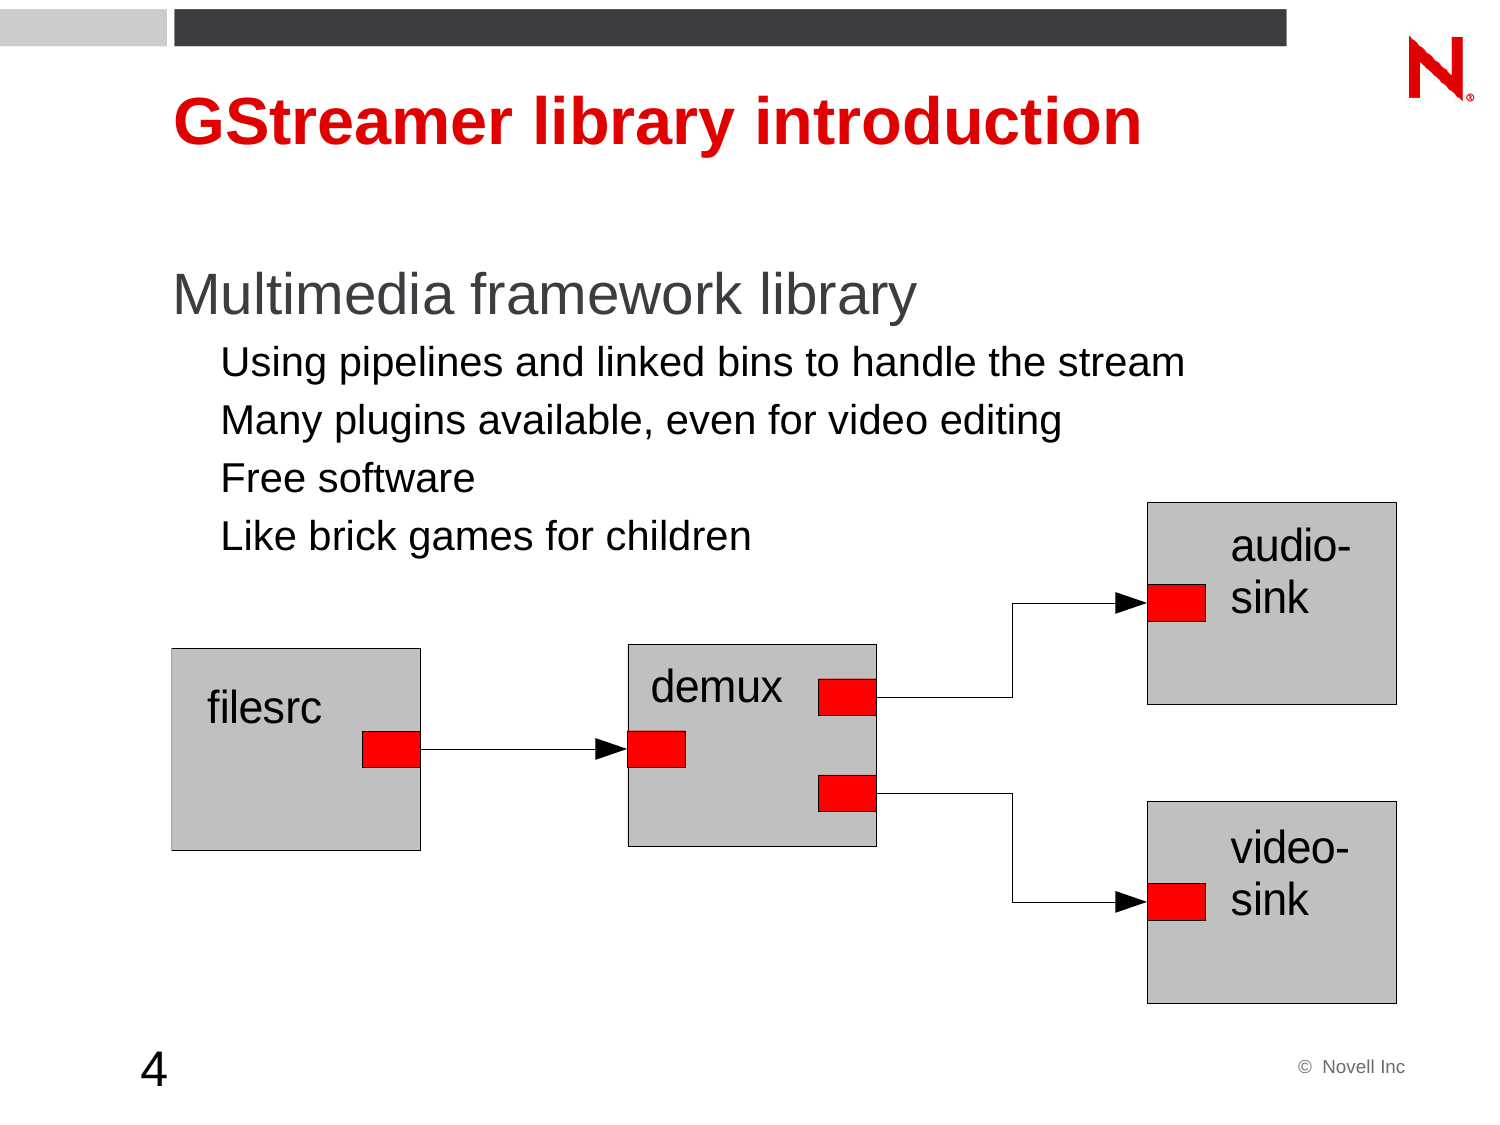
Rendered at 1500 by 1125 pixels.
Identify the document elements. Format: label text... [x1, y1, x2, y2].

picture [171, 502, 1398, 1006]
list Multimedia framework library Using pipelines and linked bins to handle the stream Many plugins available, even for video editing Free software Like brick games for children [172, 246, 1413, 1009]
title GStreamer library introduction [173, 41, 1395, 205]
picture [1404, 32, 1477, 105]
